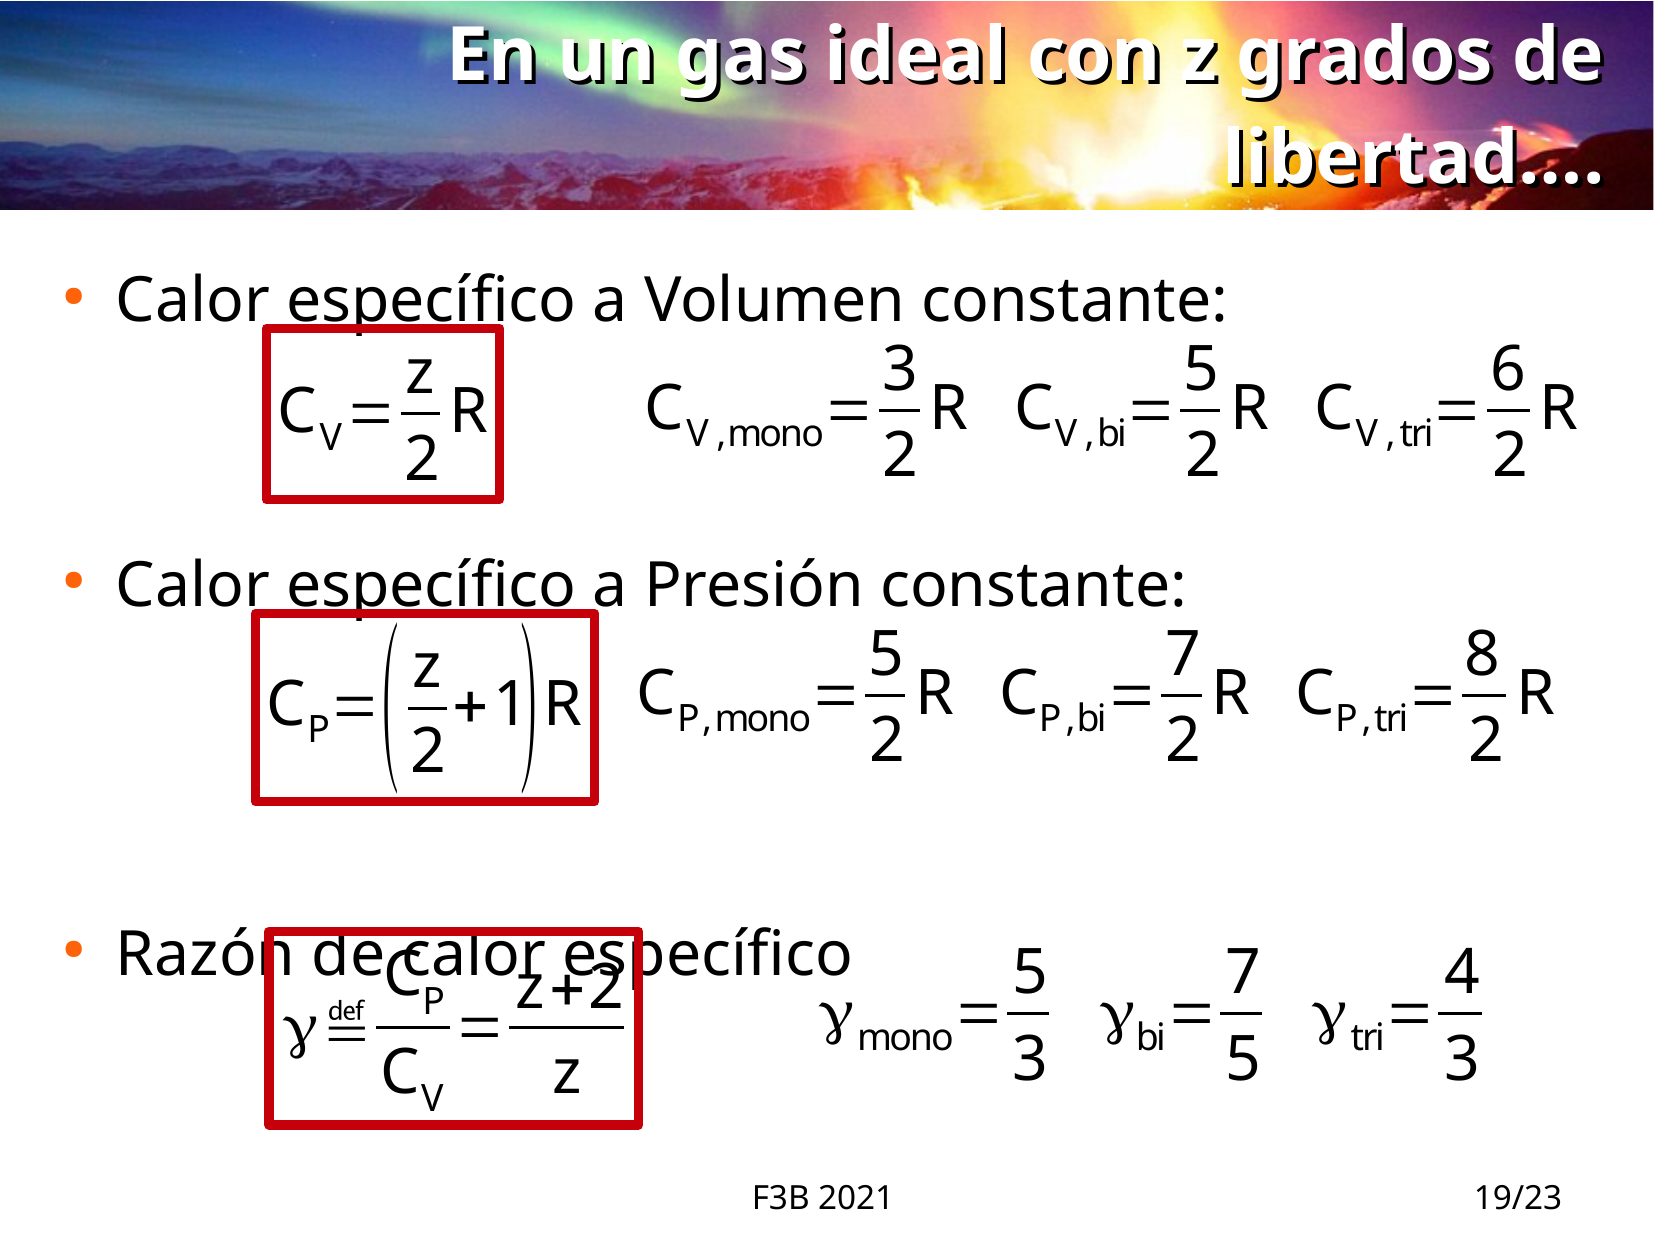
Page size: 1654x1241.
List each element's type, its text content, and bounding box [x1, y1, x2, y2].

chart [630, 615, 1562, 777]
picture [0, 1, 1654, 210]
chart [637, 330, 1585, 492]
chart [271, 333, 496, 496]
chart [260, 618, 591, 798]
chart [273, 935, 634, 1121]
list Calor específico a Volumen constante: Calor específico a Presión constante: Razón de calor específico [45, 255, 1606, 1156]
title En un gas ideal con z grados de libertad…. [45, 15, 1606, 191]
chart [810, 933, 1492, 1096]
